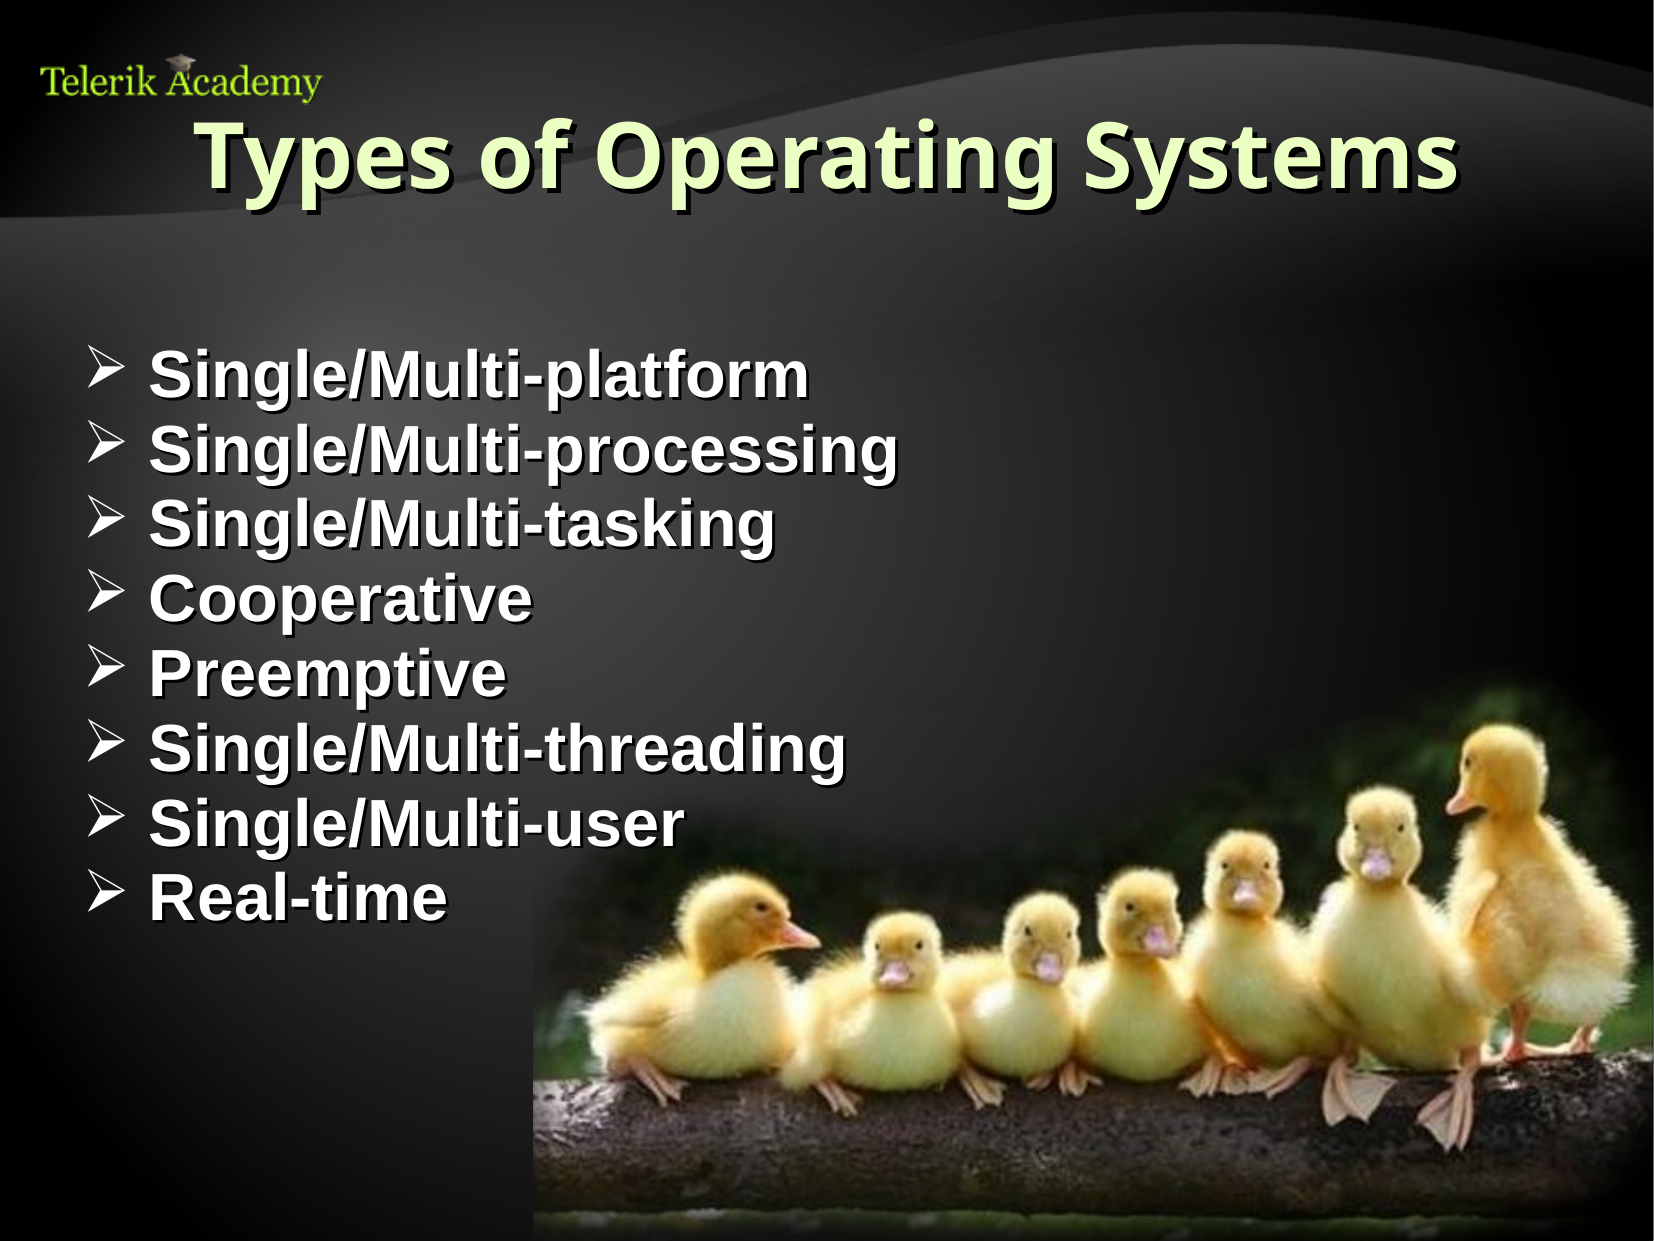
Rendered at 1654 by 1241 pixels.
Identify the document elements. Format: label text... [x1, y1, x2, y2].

title Types of Operating Systems [82, 49, 1571, 257]
subtitle Single/Multi-platform Single/Multi-processing Single/Multi-tasking Cooperative Preemptive Single/Multi-threading Single/Multi-user Real-time [82, 313, 1538, 1033]
picture [0, 0, 1654, 1241]
